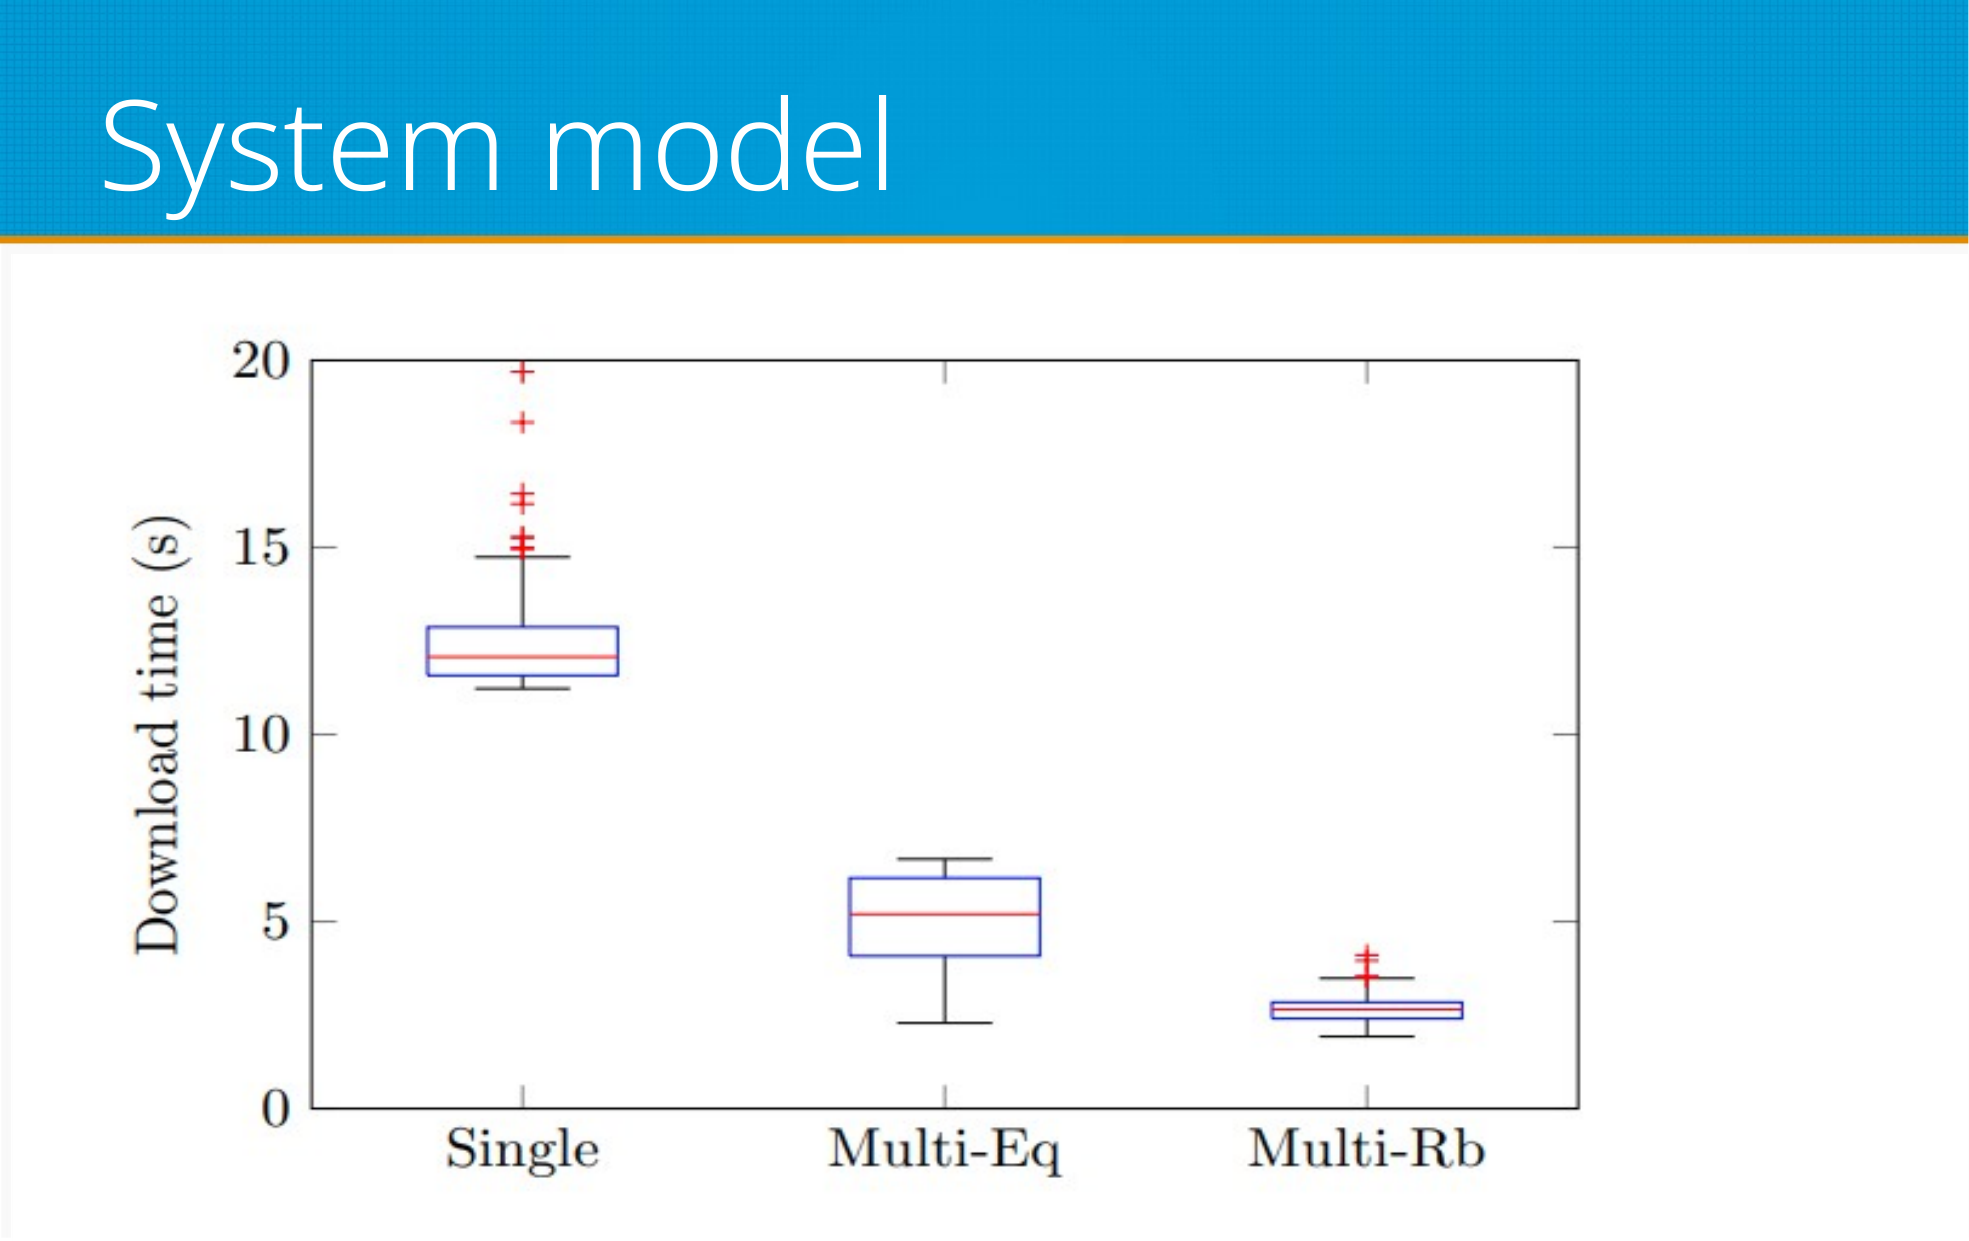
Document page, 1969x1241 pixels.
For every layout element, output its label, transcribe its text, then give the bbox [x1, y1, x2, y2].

picture [0, 233, 1969, 1241]
title System model [98, 19, 1870, 227]
